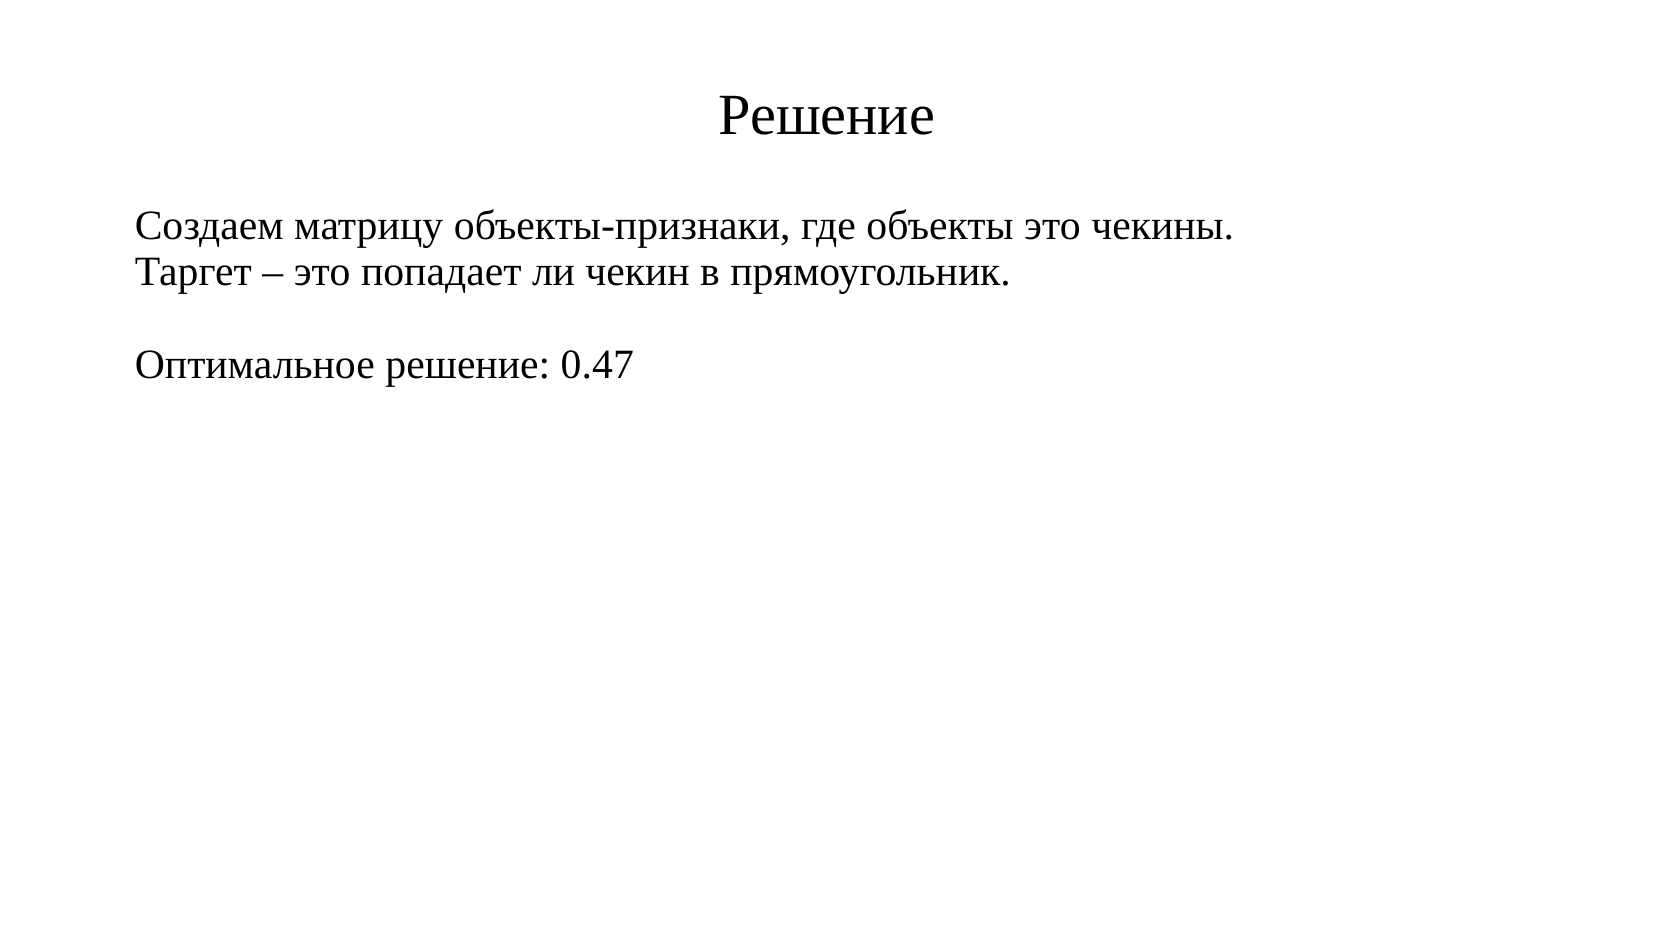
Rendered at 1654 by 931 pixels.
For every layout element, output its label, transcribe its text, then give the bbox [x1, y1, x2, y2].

text_box Решение [703, 75, 950, 155]
text_box Создаем матрицу объекты-признаки, где объекты это чекины. Таргет – это попадает ли чекин в прямоугольник. Оптимальное решение: 0.47 [120, 195, 1250, 396]
